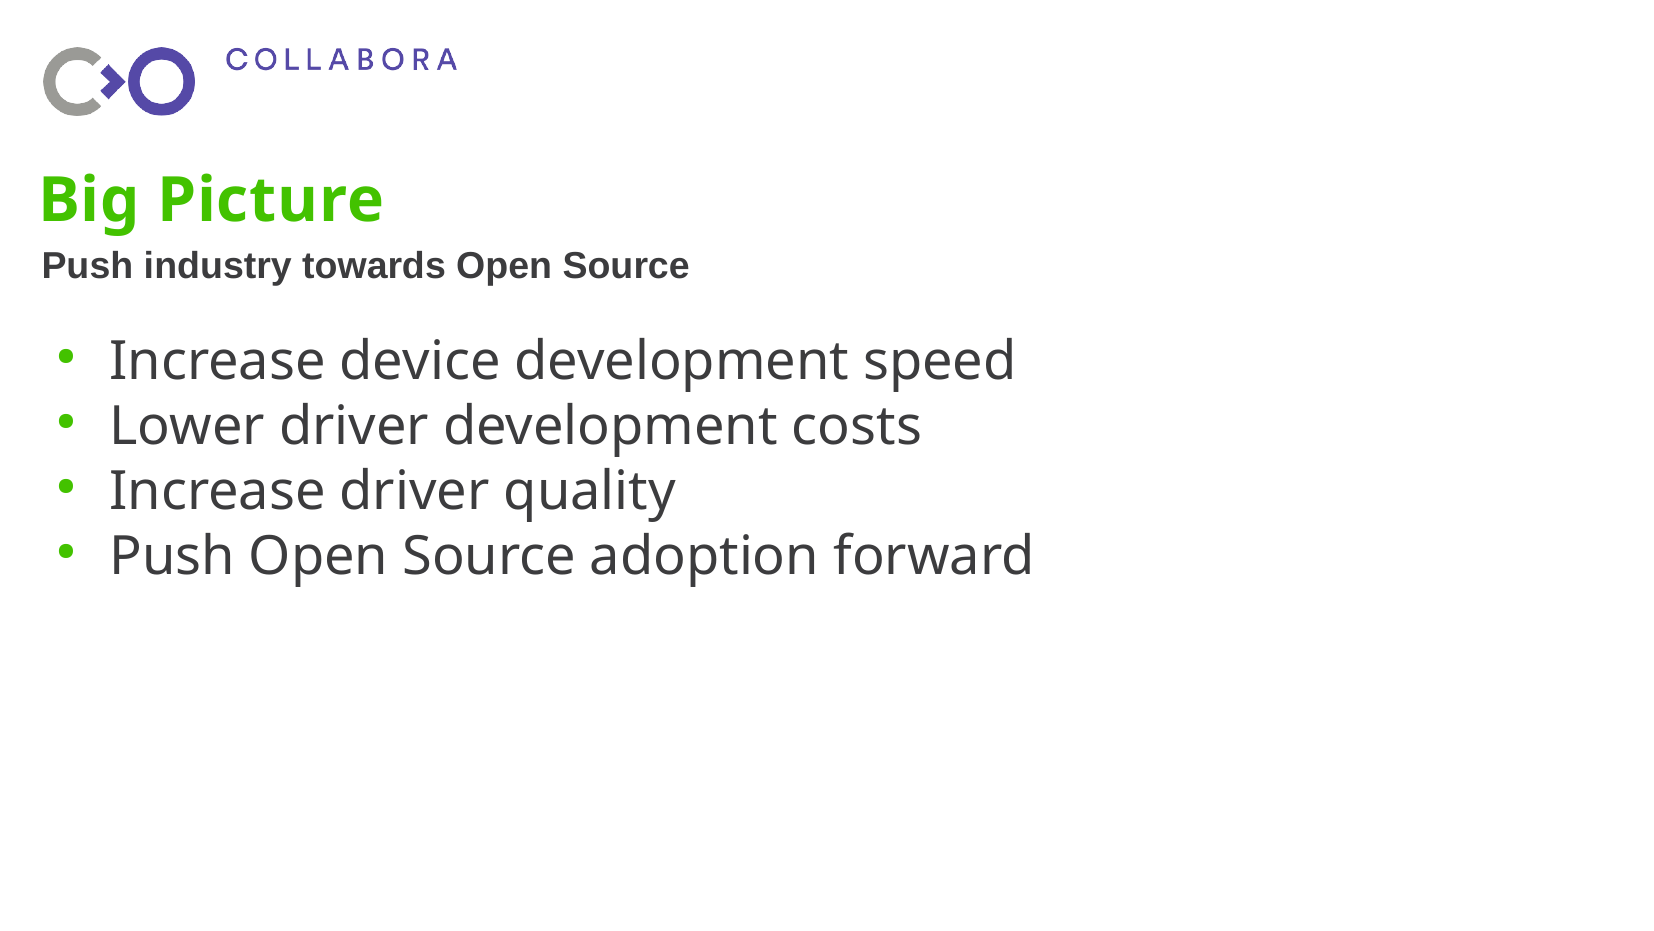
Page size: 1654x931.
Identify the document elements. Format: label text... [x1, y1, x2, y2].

picture [43, 47, 457, 116]
text_box Push industry towards Open Source [41, 240, 1614, 290]
list Increase device development speed Lower driver development costs Increase driver quality Push Open Source adoption forward [38, 325, 1614, 581]
title Big Picture [38, 159, 1614, 216]
